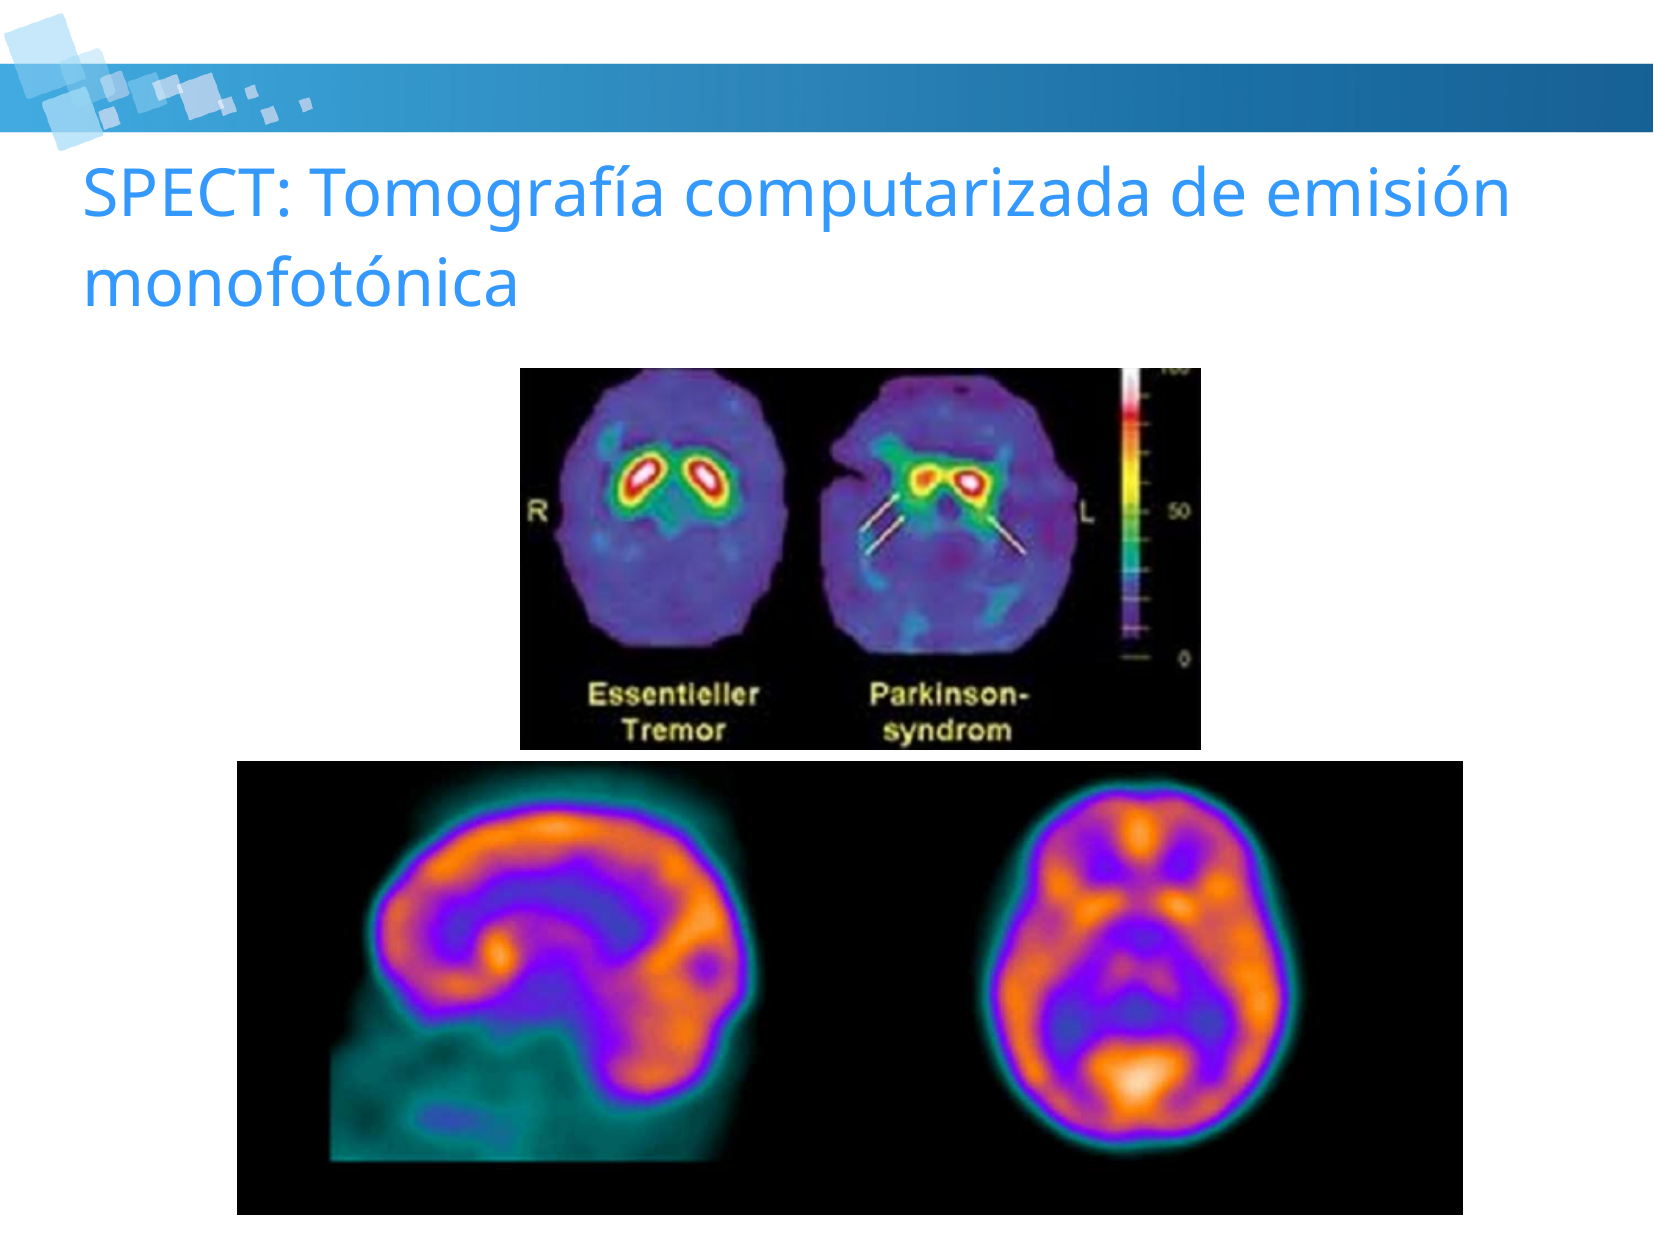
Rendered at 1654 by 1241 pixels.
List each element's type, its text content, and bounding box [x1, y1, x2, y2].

title SPECT: Tomografía computarizada de emisión monofotónica [82, 131, 1571, 339]
picture [0, 0, 1653, 1238]
